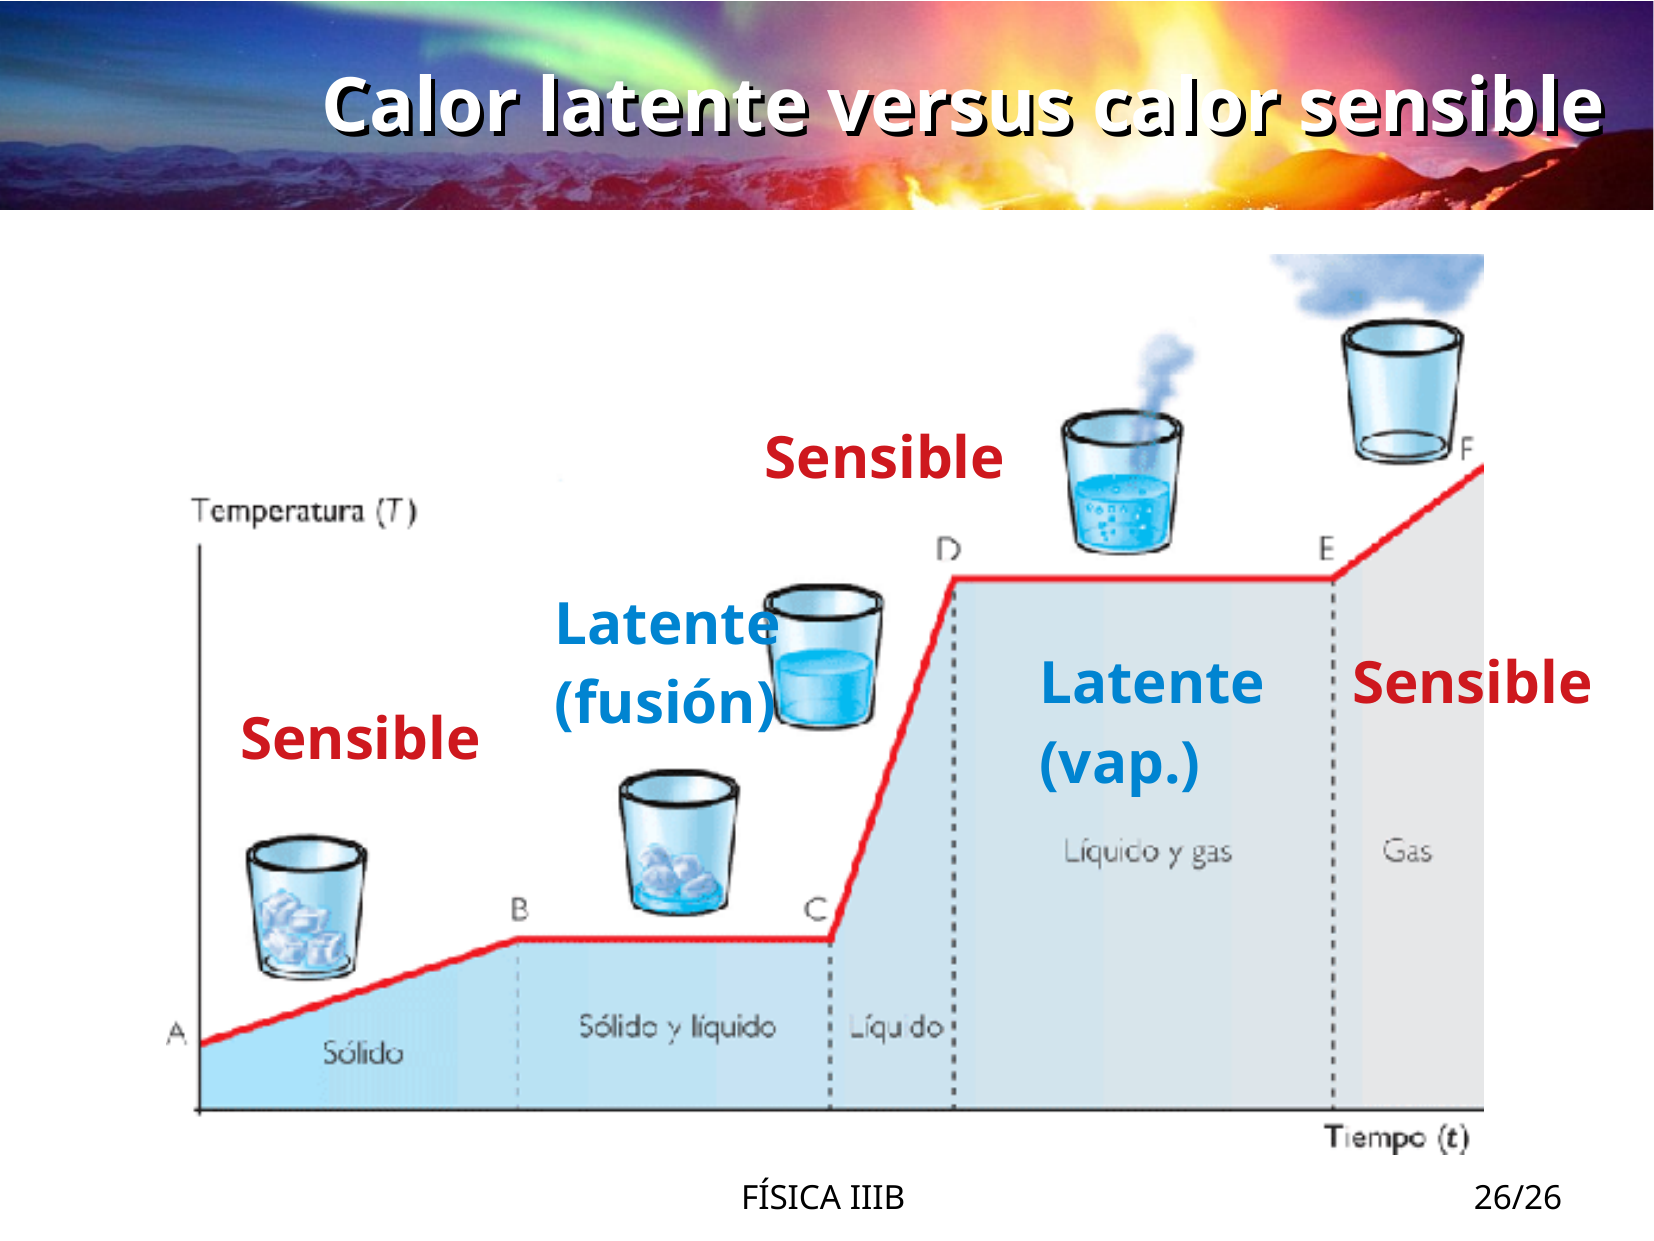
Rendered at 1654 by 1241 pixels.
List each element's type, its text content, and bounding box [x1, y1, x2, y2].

title Calor latente versus calor sensible [45, 15, 1606, 191]
picture [166, 254, 1484, 1156]
text_box Sensible [225, 690, 469, 776]
text_box Sensible [1337, 634, 1581, 721]
text_box Sensible [750, 409, 993, 496]
text_box Latente (fusión) [540, 574, 773, 732]
picture [0, 1, 1654, 210]
text_box Latente (vap.) [1024, 634, 1257, 791]
